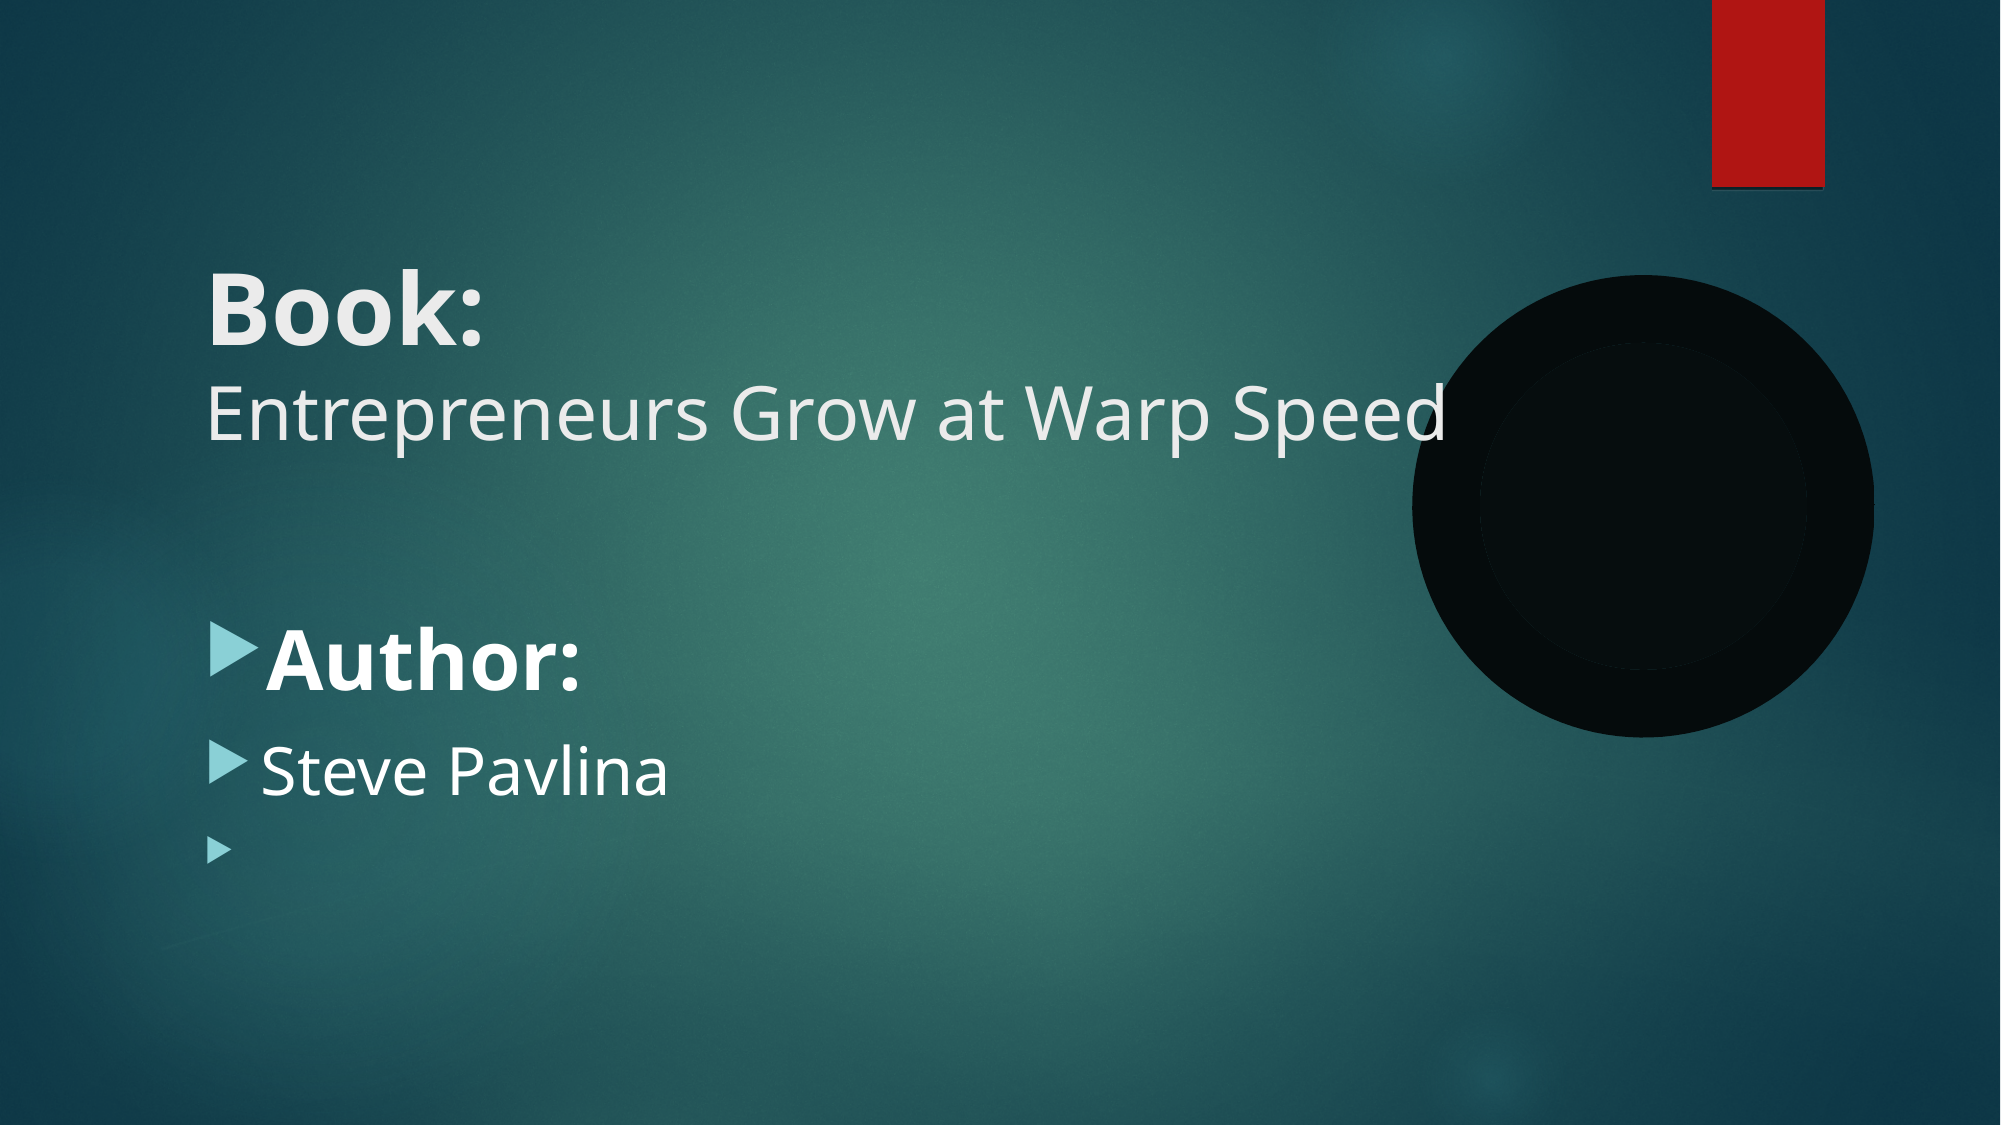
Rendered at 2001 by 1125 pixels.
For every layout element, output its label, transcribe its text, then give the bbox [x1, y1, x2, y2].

list Author: Steve Pavlina [189, 450, 1638, 838]
title Book: Entrepreneurs Grow at Warp Speed [189, 237, 1638, 450]
